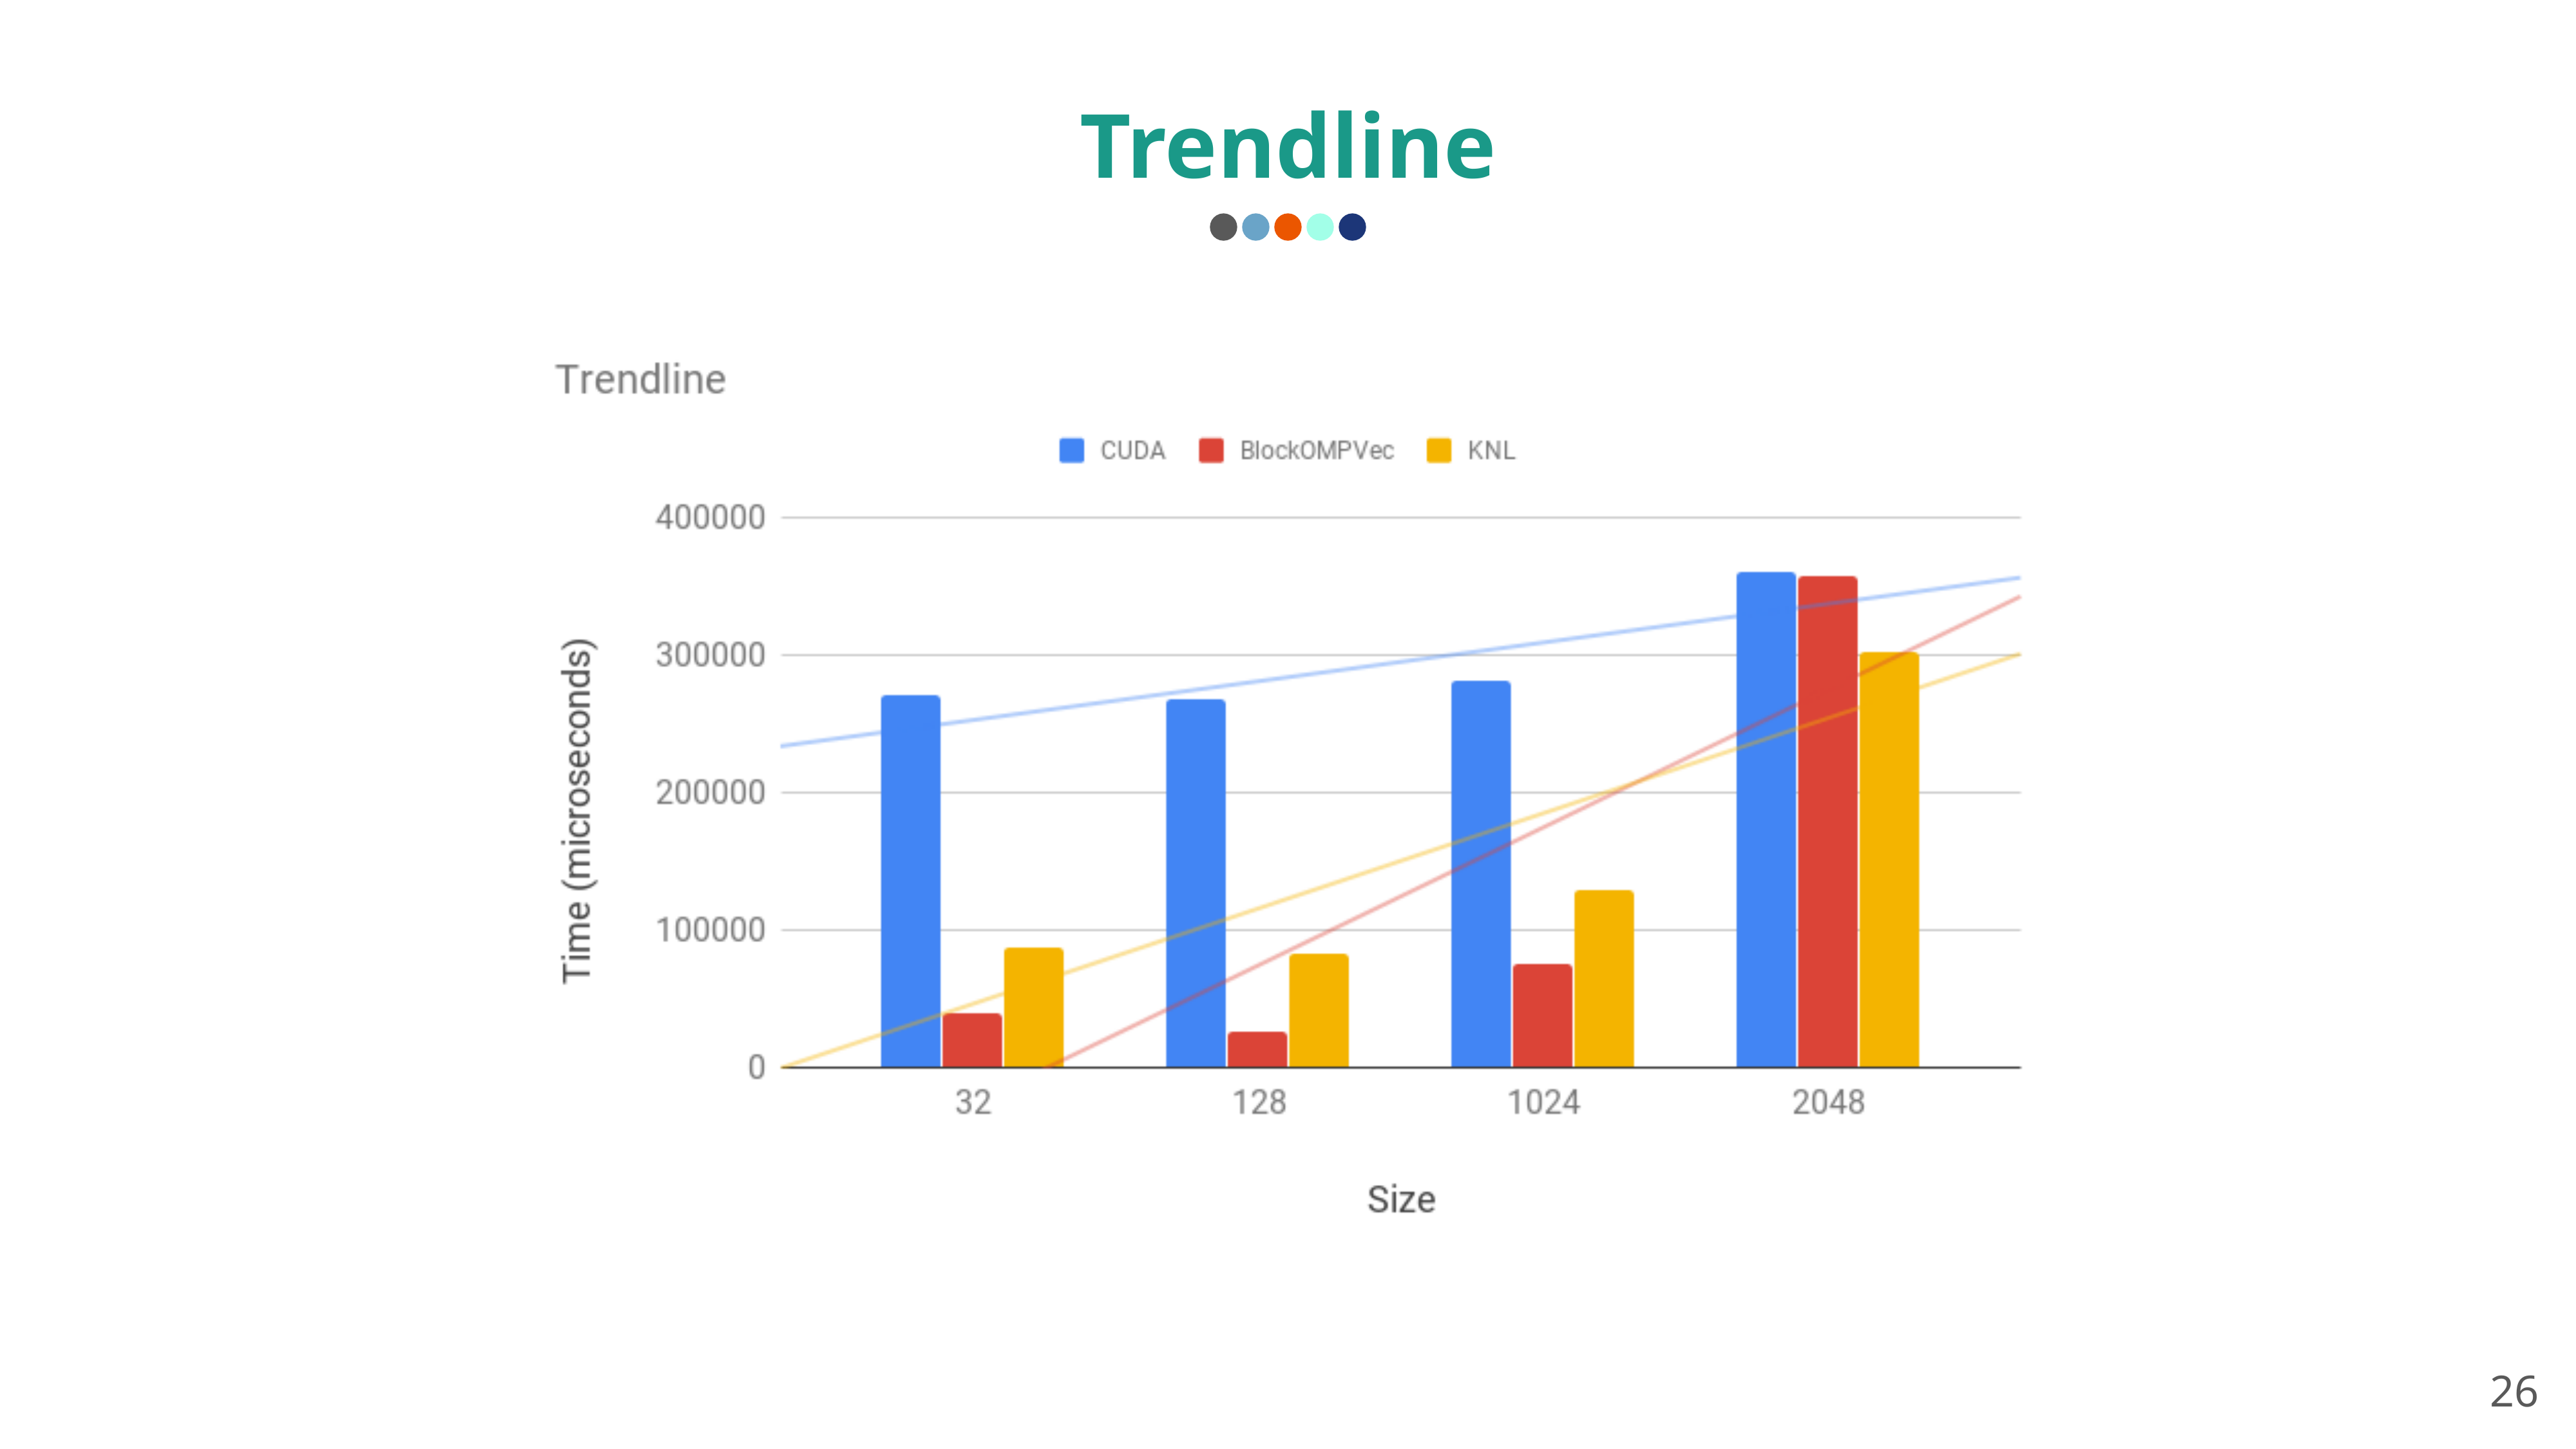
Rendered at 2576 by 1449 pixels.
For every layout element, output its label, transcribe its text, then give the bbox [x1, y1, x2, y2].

picture [506, 306, 2070, 1273]
text_box [1242, 213, 1270, 241]
text_box Trendline [622, 89, 1954, 197]
text_box [1274, 213, 1302, 241]
slide_number <number> [2410, 1338, 2566, 1449]
text_box [1210, 213, 1237, 241]
text_box [1339, 213, 1366, 241]
text_box [1306, 213, 1334, 241]
